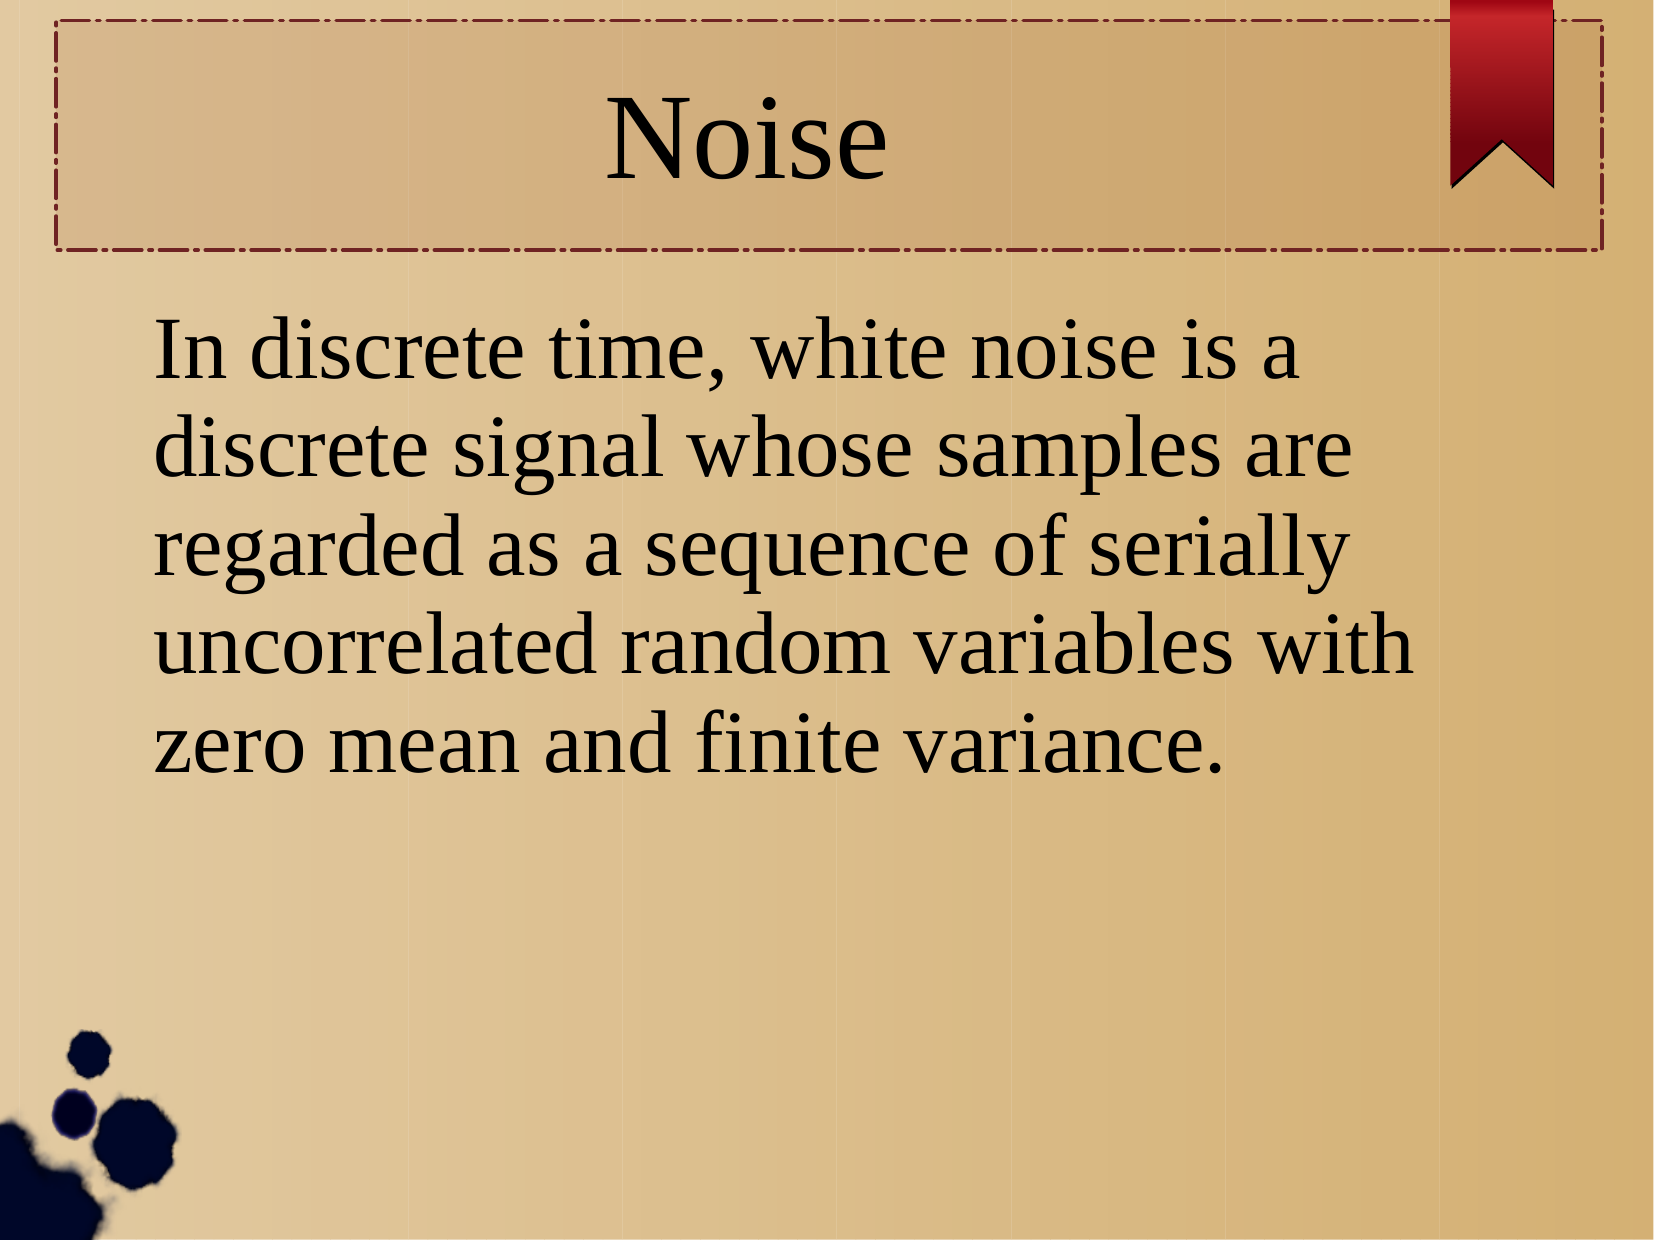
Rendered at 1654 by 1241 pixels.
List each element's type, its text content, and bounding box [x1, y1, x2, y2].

list In discrete time, white noise is a discrete signal whose samples are regarded as a sequence of serially uncorrelated random variables with zero mean and finite variance. [82, 299, 1571, 1019]
title Noise [82, 47, 1412, 229]
